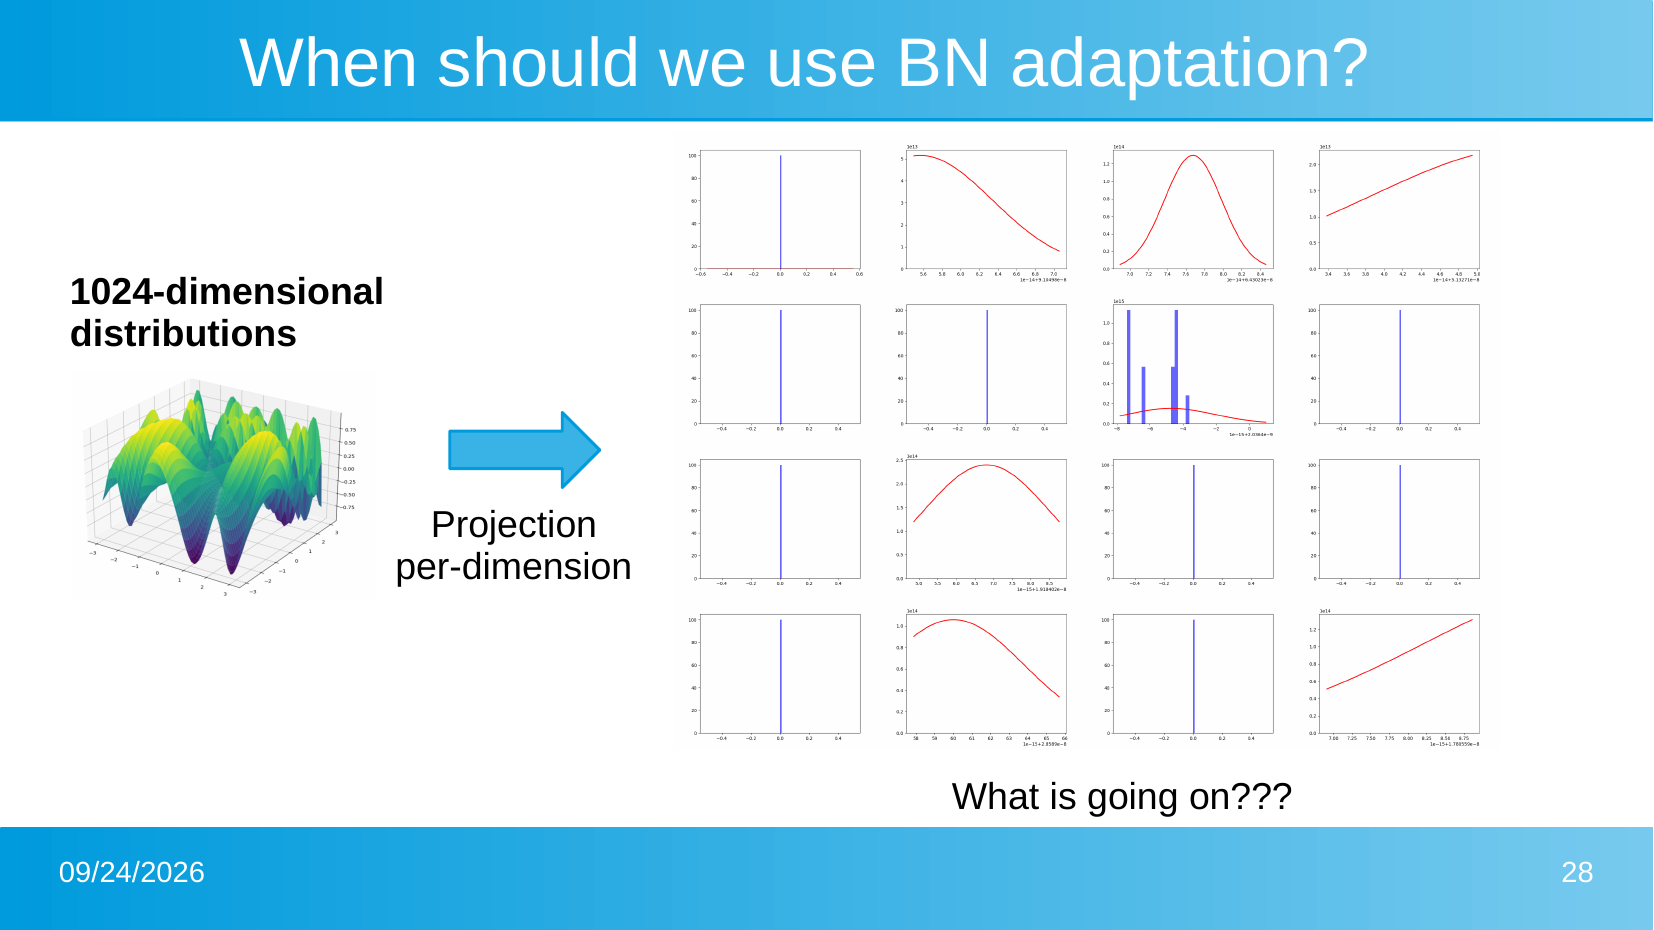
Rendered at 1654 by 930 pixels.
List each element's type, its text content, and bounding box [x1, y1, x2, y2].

text_box What is going on??? [937, 768, 1308, 825]
text_box 1024-dimensional distributions [55, 262, 413, 362]
title When should we use BN adaptation? [37, 23, 1573, 102]
text_box [449, 412, 600, 488]
picture [73, 371, 375, 600]
picture [674, 131, 1500, 750]
text_box Projection per-dimension [380, 496, 681, 638]
